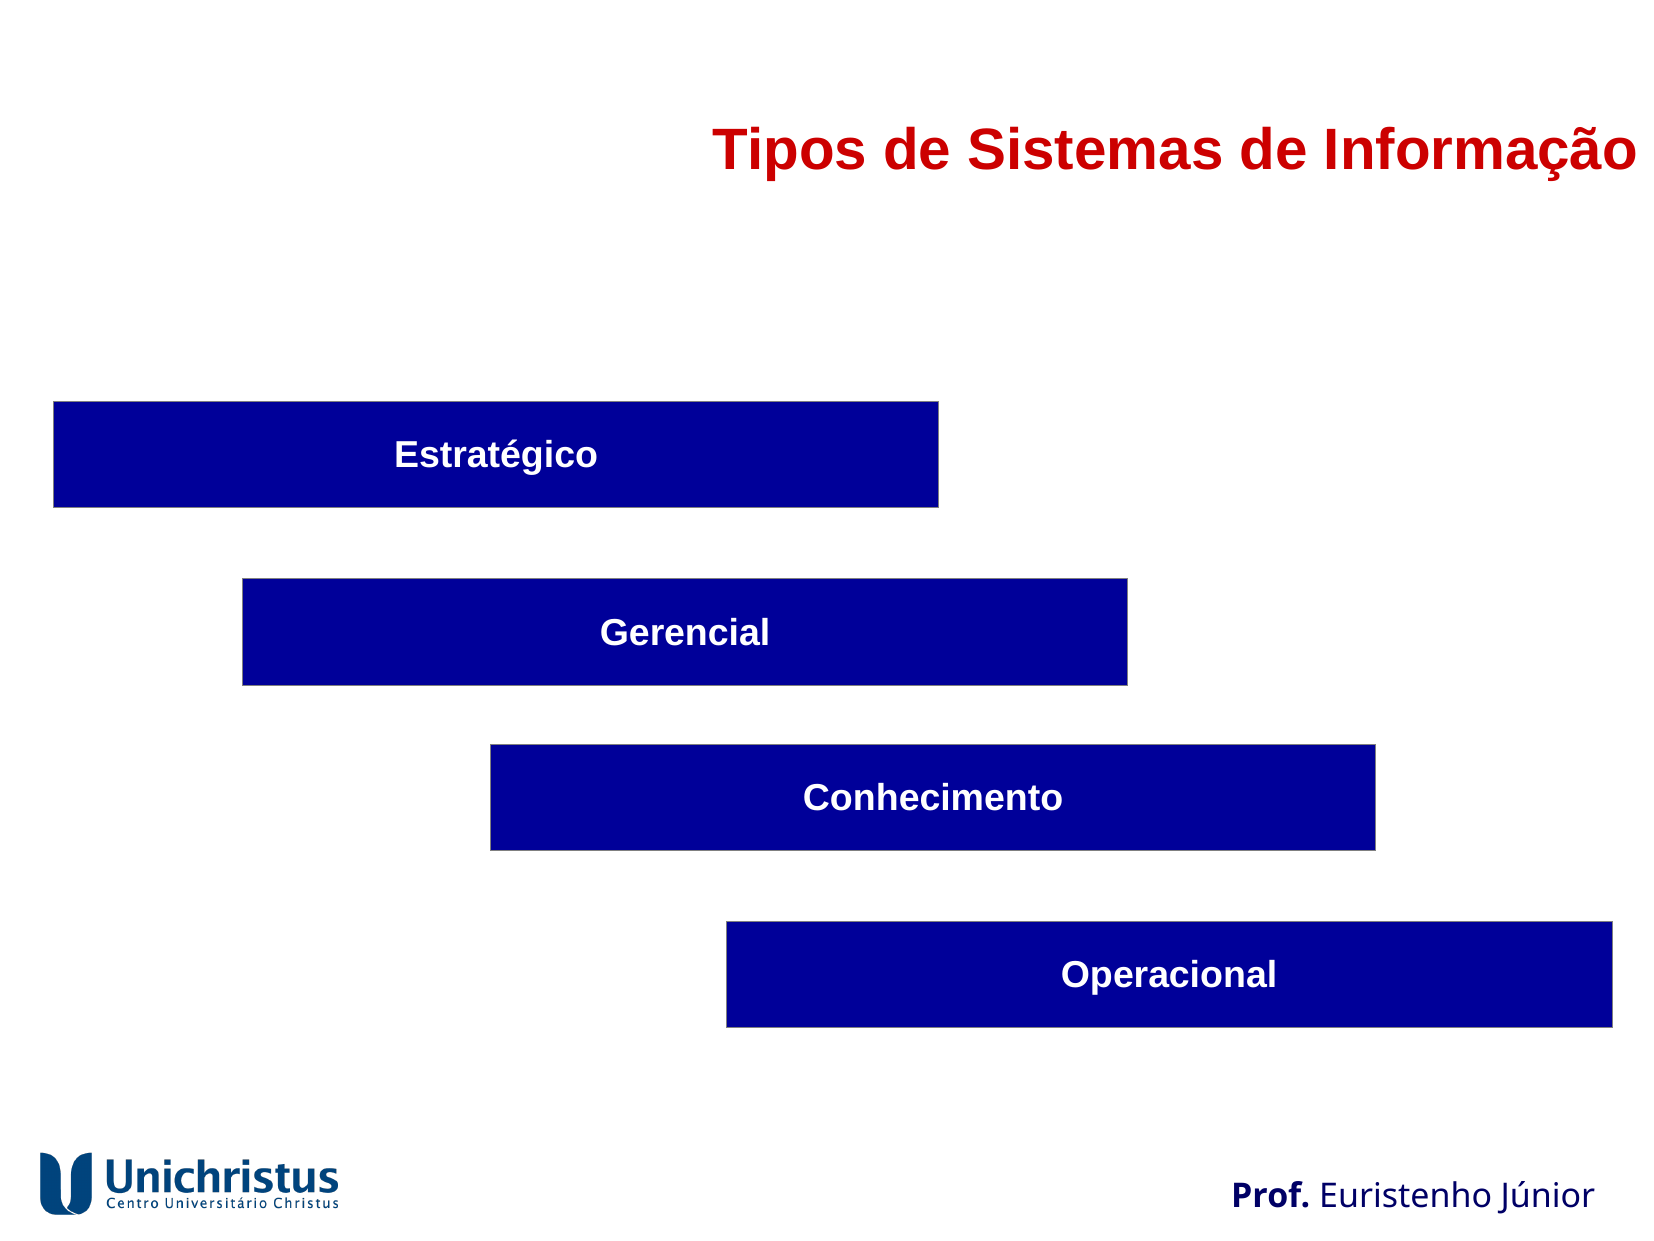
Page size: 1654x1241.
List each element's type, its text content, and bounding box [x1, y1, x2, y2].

text_box Tipos de Sistemas de Informação [698, 109, 1654, 189]
text_box Gerencial [242, 578, 1128, 686]
text_box Estratégico [53, 401, 939, 508]
picture [35, 1149, 343, 1217]
text_box Conhecimento [490, 744, 1376, 851]
text_box Prof. Euristenho Júnior [1216, 1163, 1654, 1224]
text_box Operacional [726, 921, 1613, 1028]
